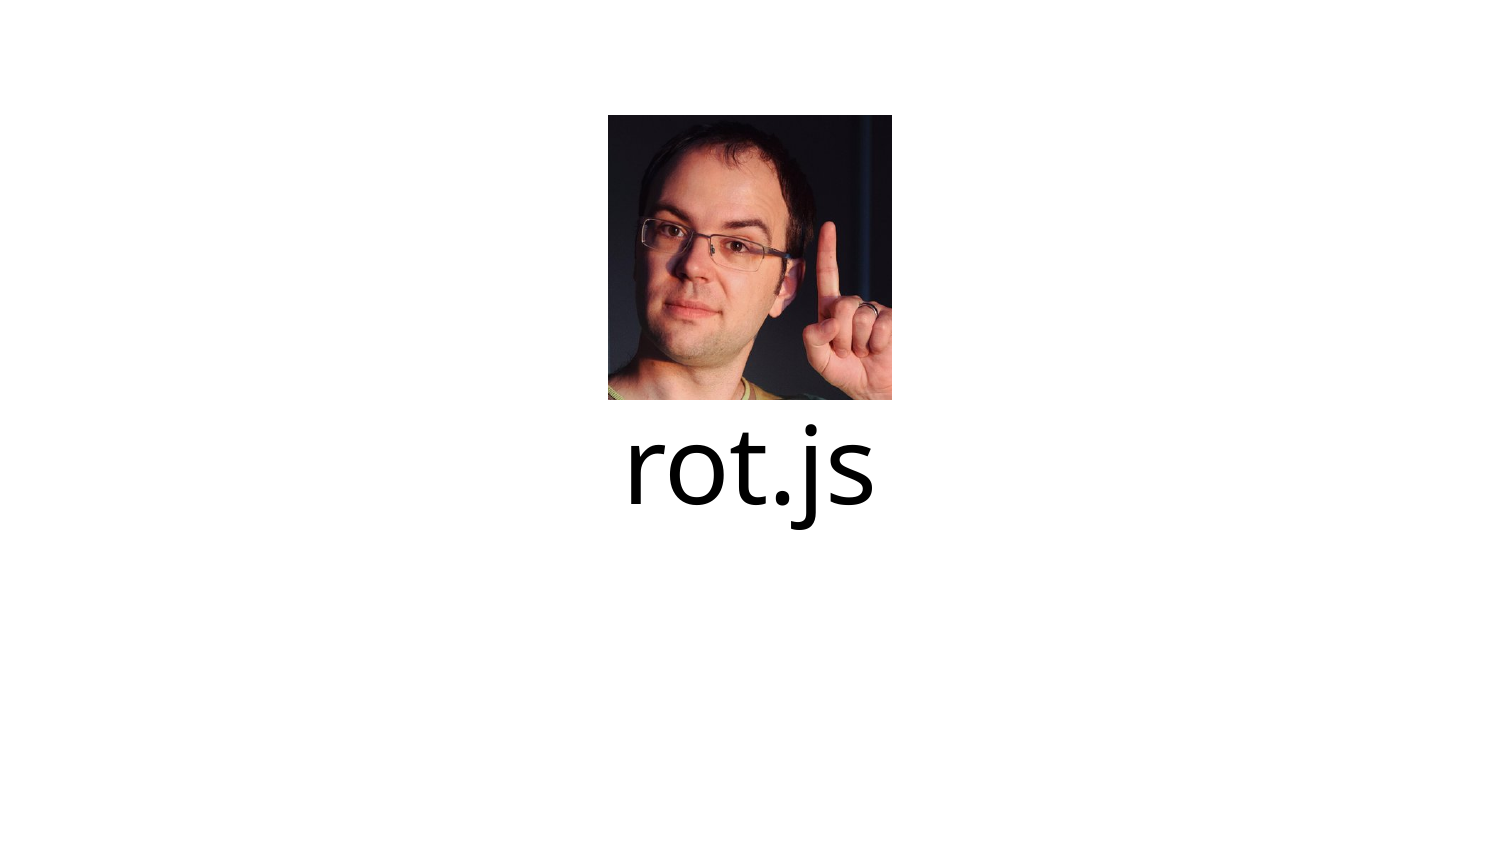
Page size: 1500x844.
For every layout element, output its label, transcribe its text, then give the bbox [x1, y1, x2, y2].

title rot.js [51, 53, 1449, 699]
picture [608, 115, 892, 400]
